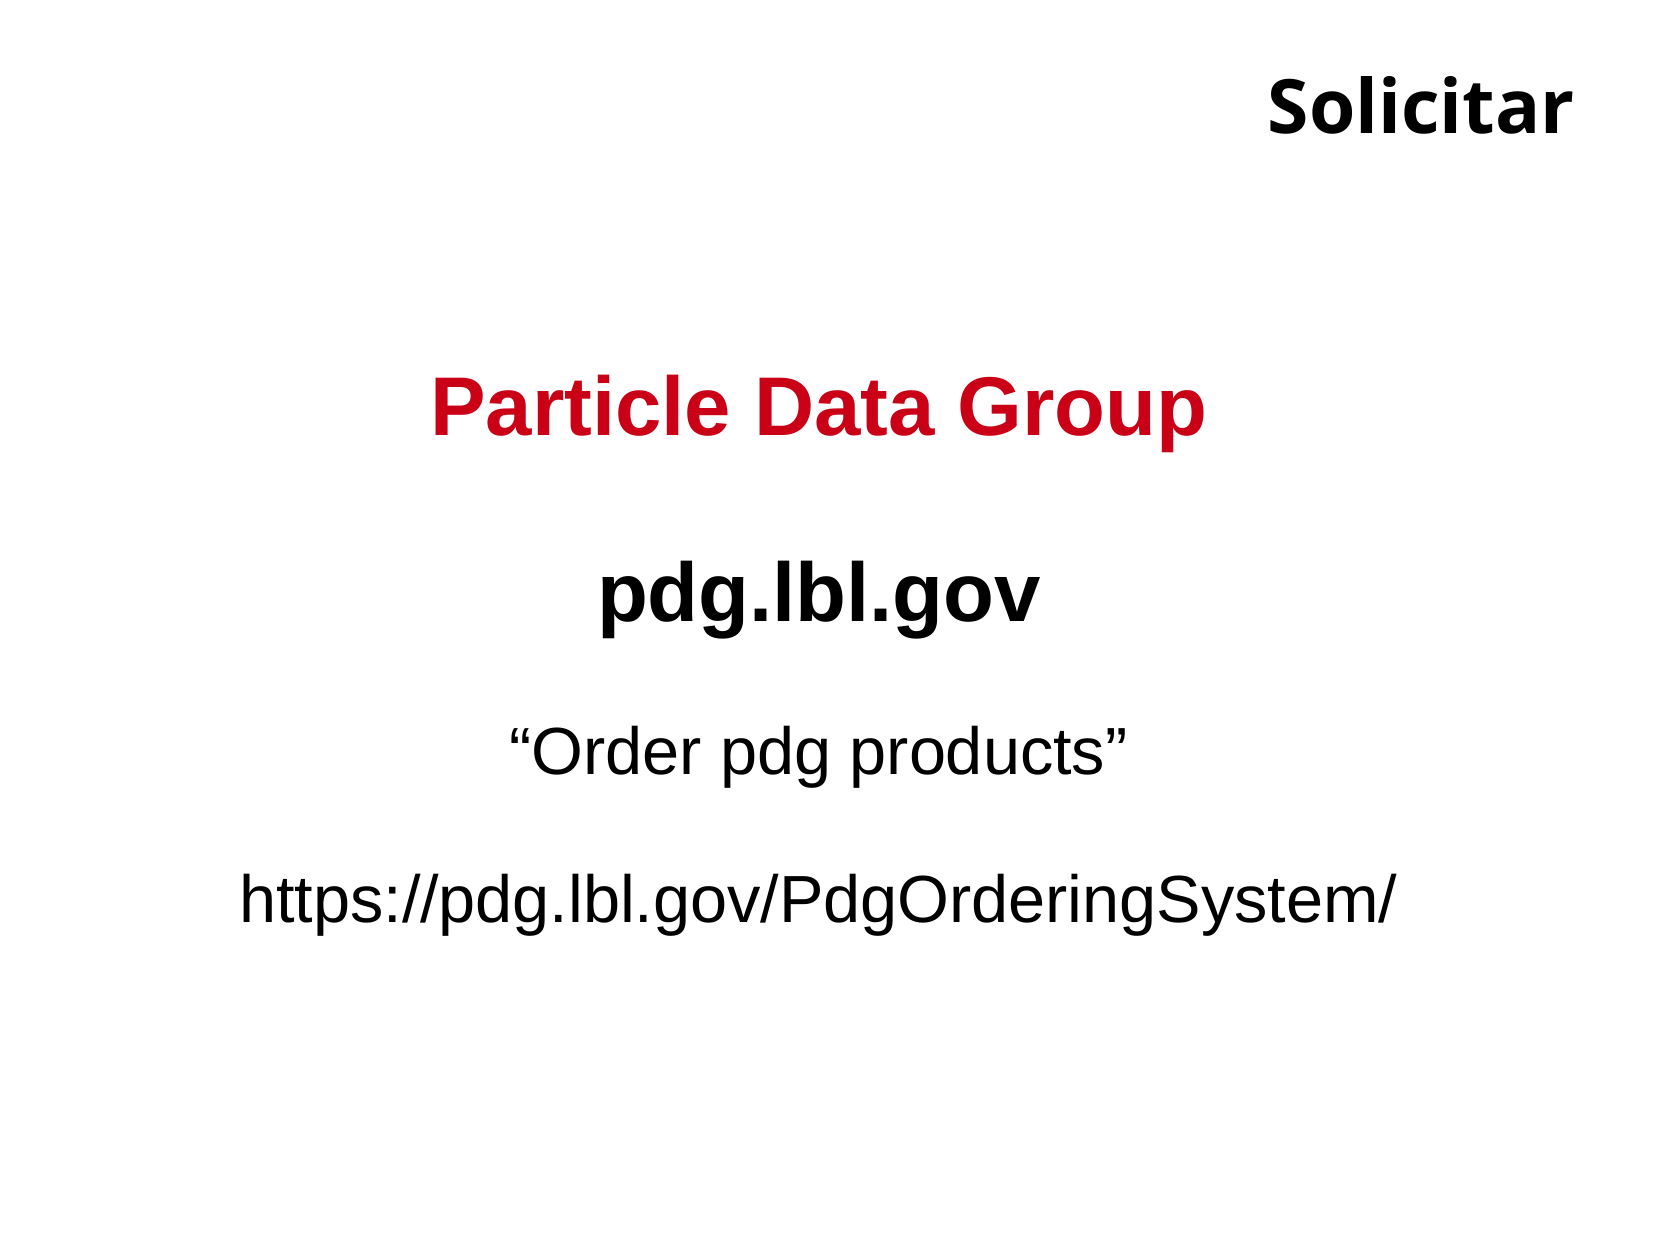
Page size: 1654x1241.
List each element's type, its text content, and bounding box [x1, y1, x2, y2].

text_box Solicitar [86, 49, 1575, 151]
text_box Particle Data Group pdg.lbl.gov “Order pdg products” https://pdg.lbl.gov/PdgOrderingSystem/ [74, 168, 1563, 1125]
